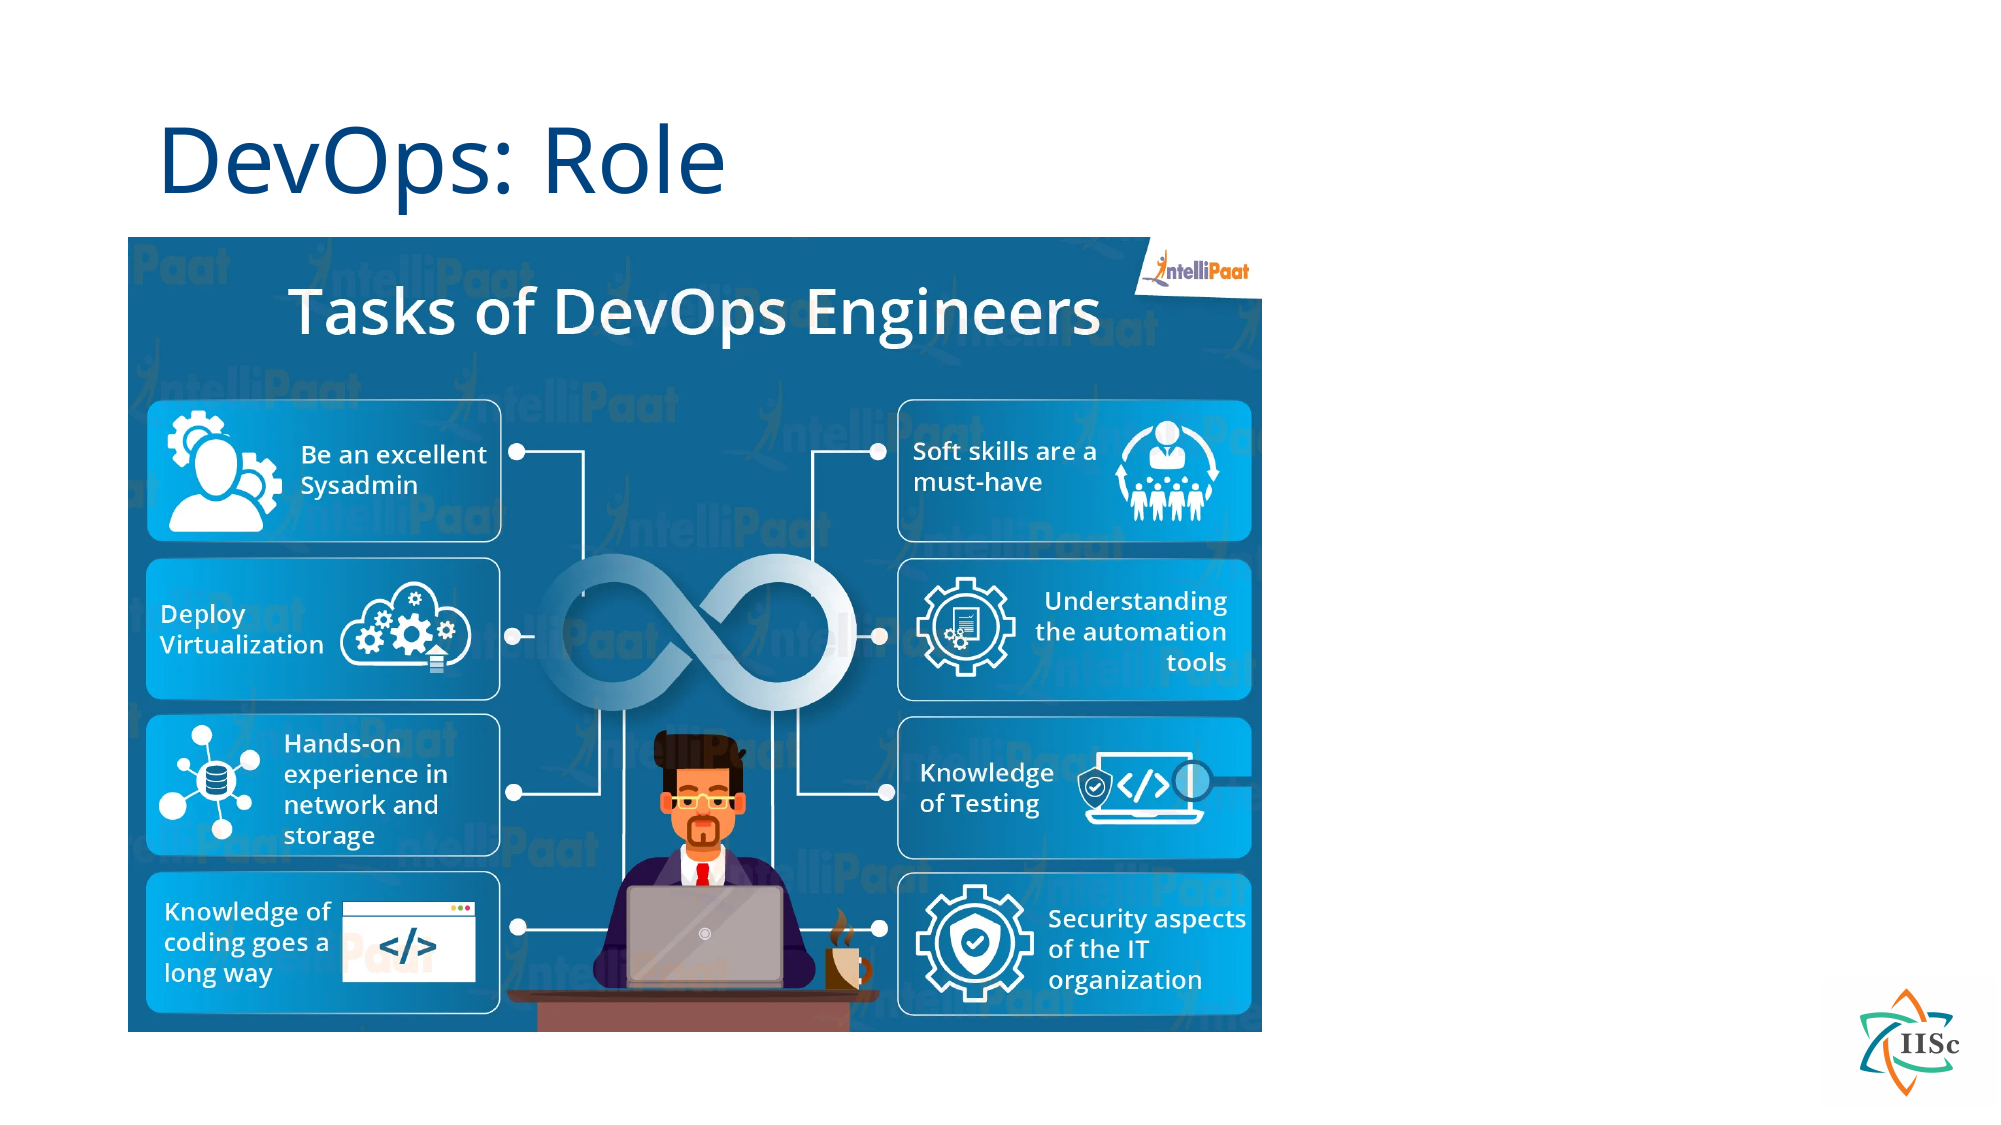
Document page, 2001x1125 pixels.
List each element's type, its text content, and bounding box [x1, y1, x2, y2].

picture [1822, 977, 1997, 1108]
picture [128, 237, 1262, 1032]
text_box DevOps: Role [118, 88, 1732, 211]
